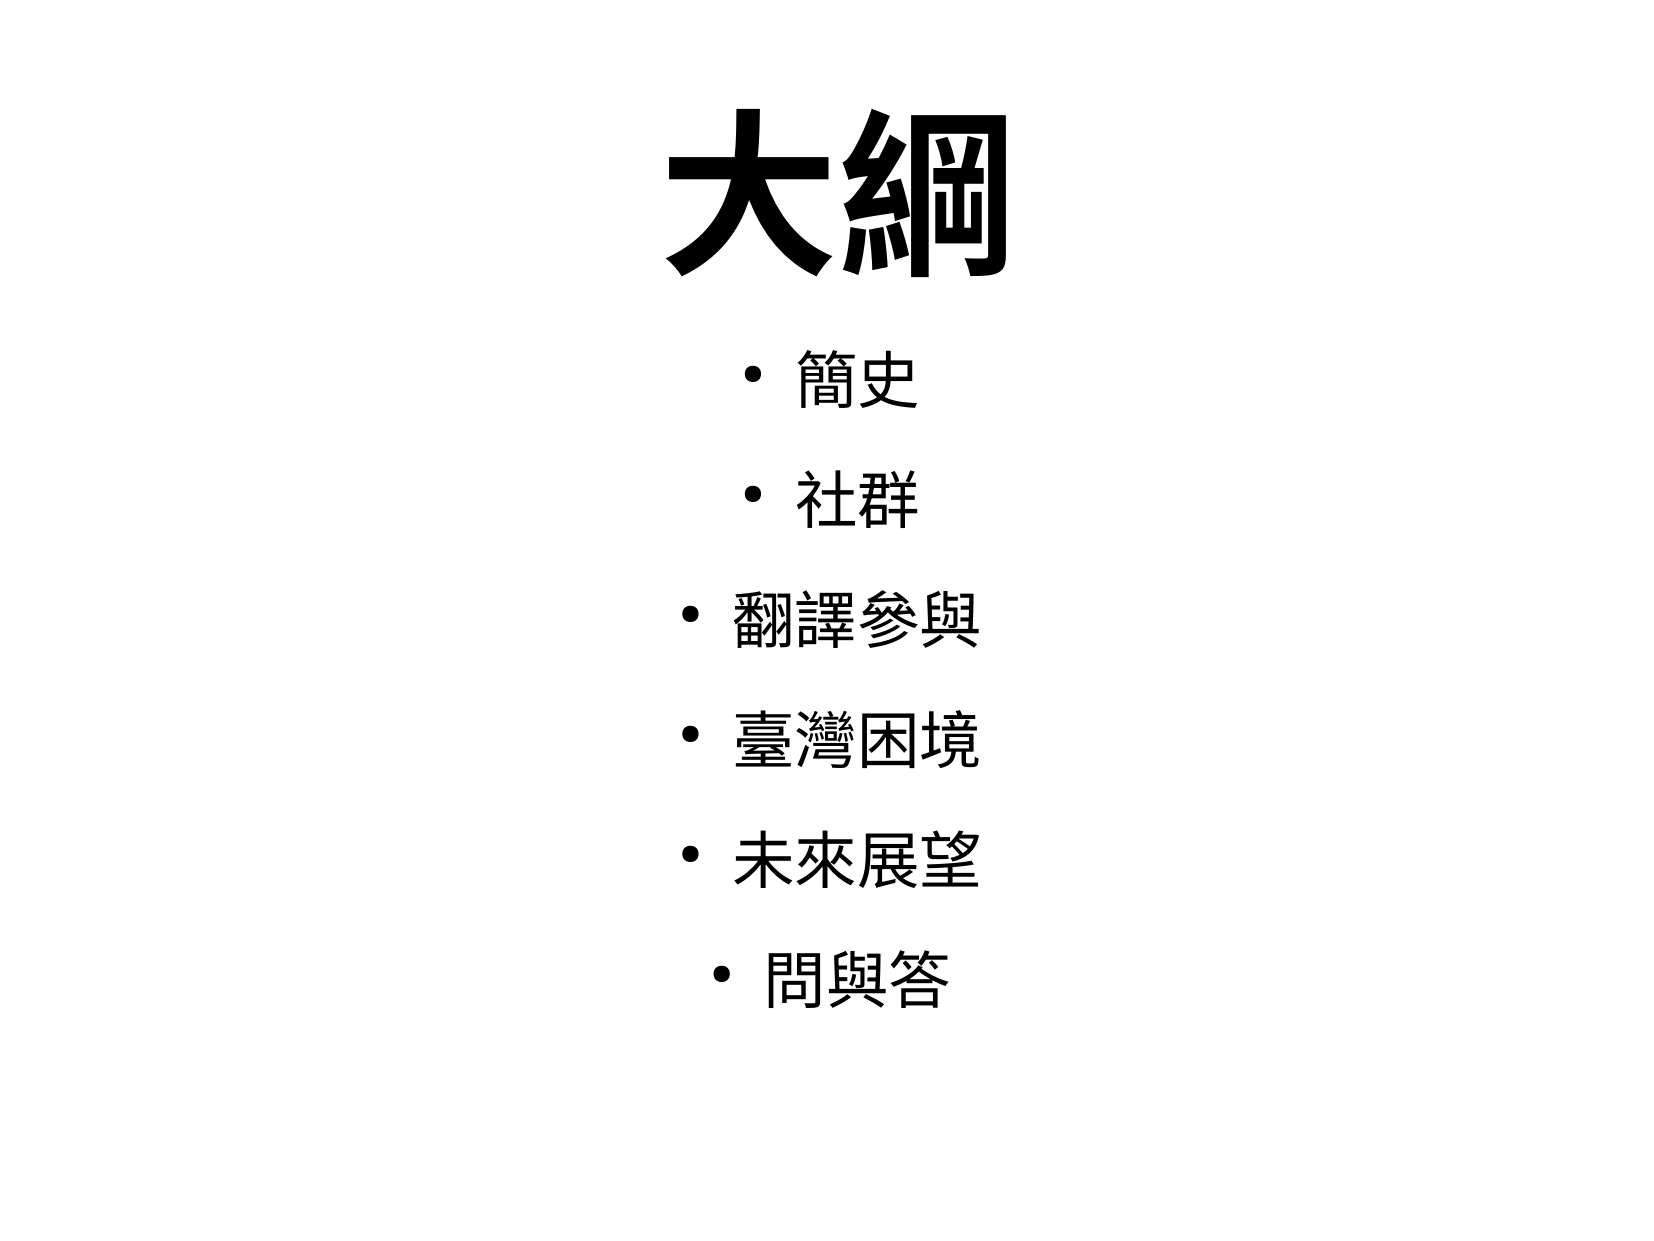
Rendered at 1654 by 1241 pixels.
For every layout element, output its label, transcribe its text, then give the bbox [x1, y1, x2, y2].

title 大綱 [94, 70, 1583, 296]
list 簡史 社群 翻譯參與 臺灣困境 未來展望 問與答 [106, 330, 1538, 1241]
